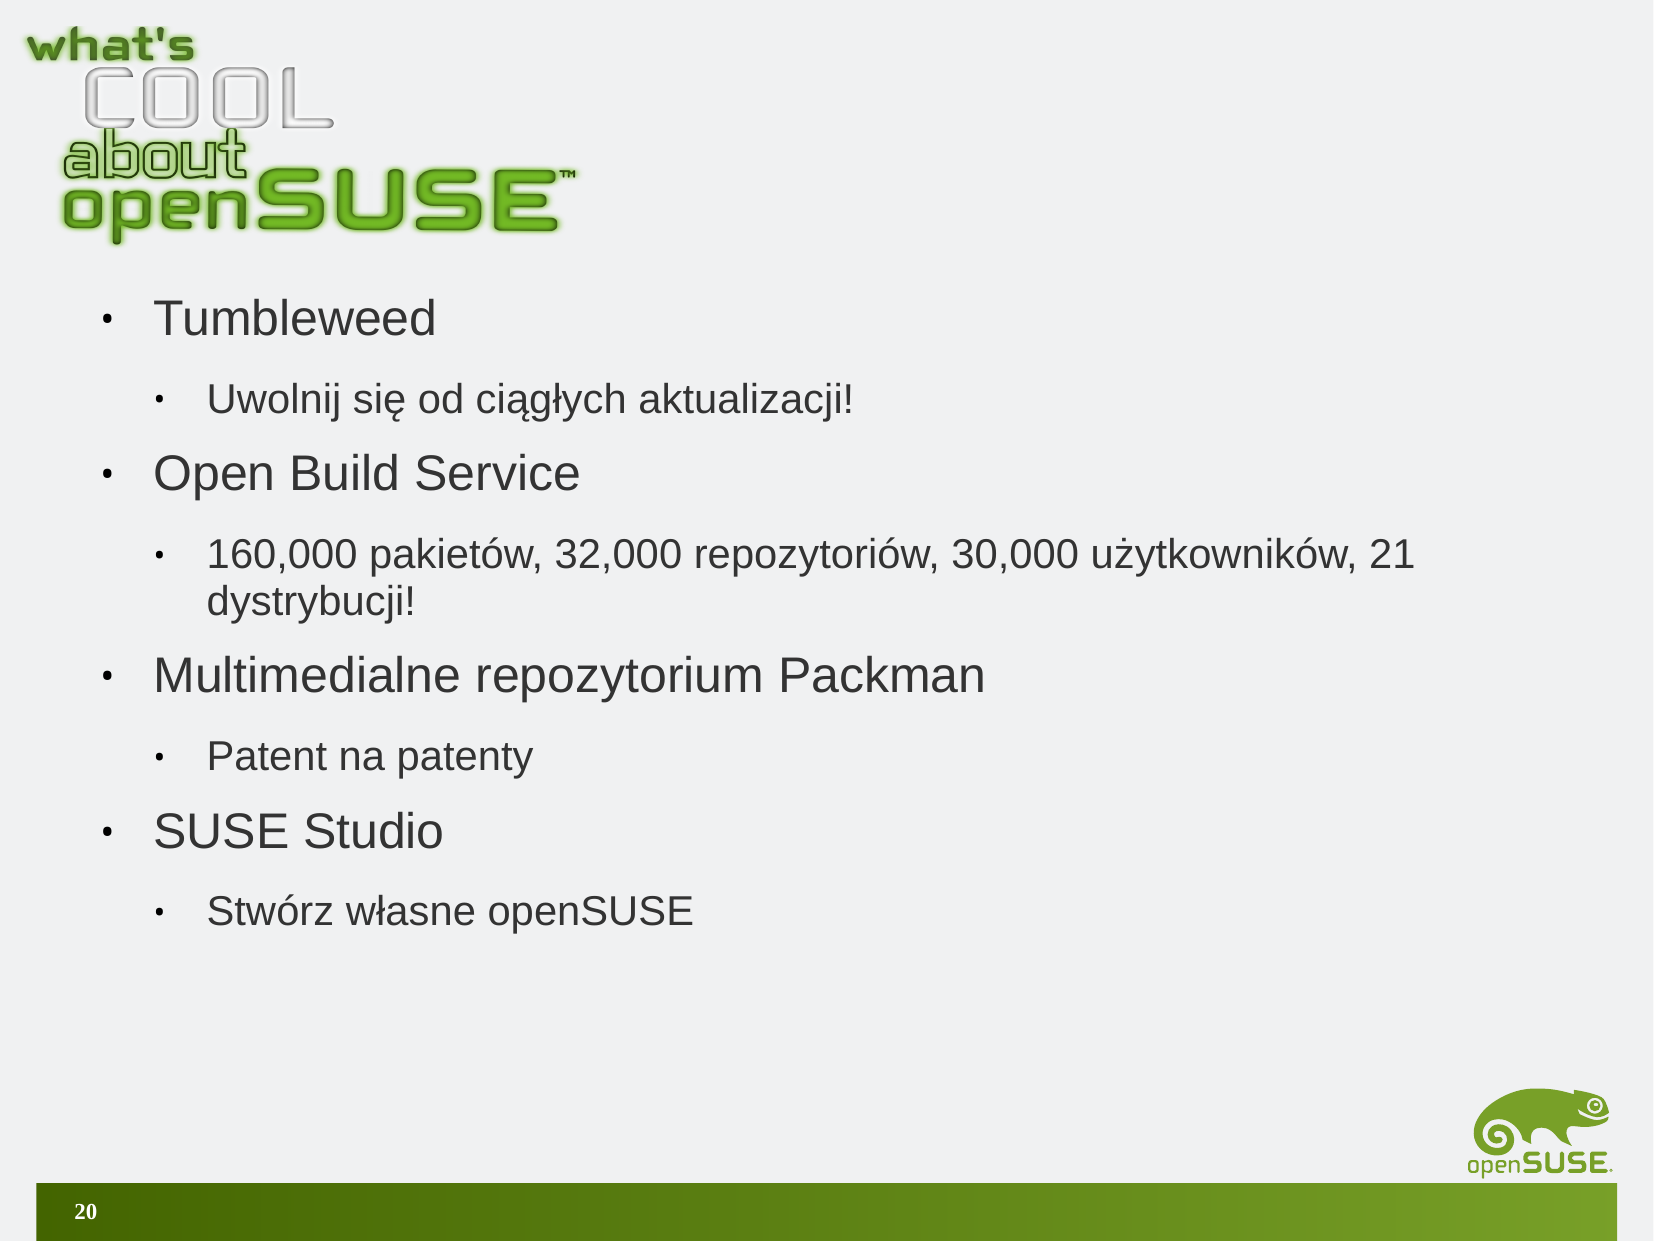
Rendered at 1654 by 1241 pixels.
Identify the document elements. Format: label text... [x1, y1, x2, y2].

list Tumbleweed Uwolnij się od ciągłych aktualizacji! Open Build Service 160,000 pakietów, 32,000 repozytoriów, 30,000 użytkowników, 21 dystrybucji! Multimedialne repozytorium Packman Patent na patenty SUSE Studio Stwórz własne openSUSE [82, 290, 1571, 1050]
picture [0, 0, 1654, 1241]
